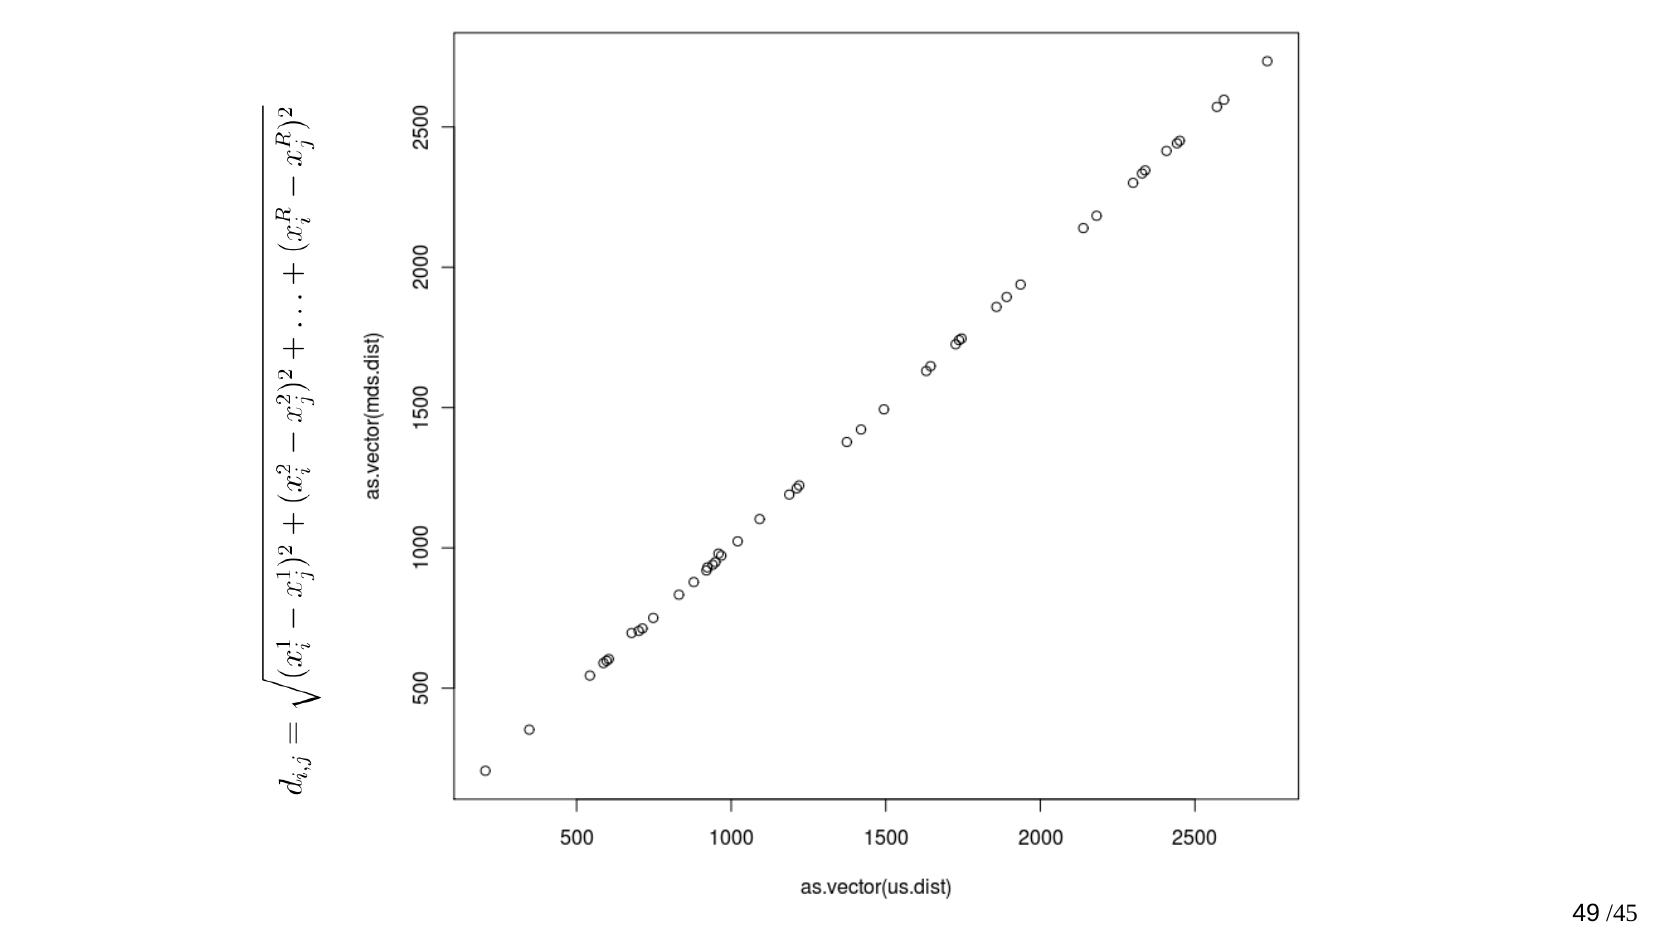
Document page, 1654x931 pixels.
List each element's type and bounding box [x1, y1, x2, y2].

picture [360, 23, 1308, 904]
picture [255, 95, 325, 800]
